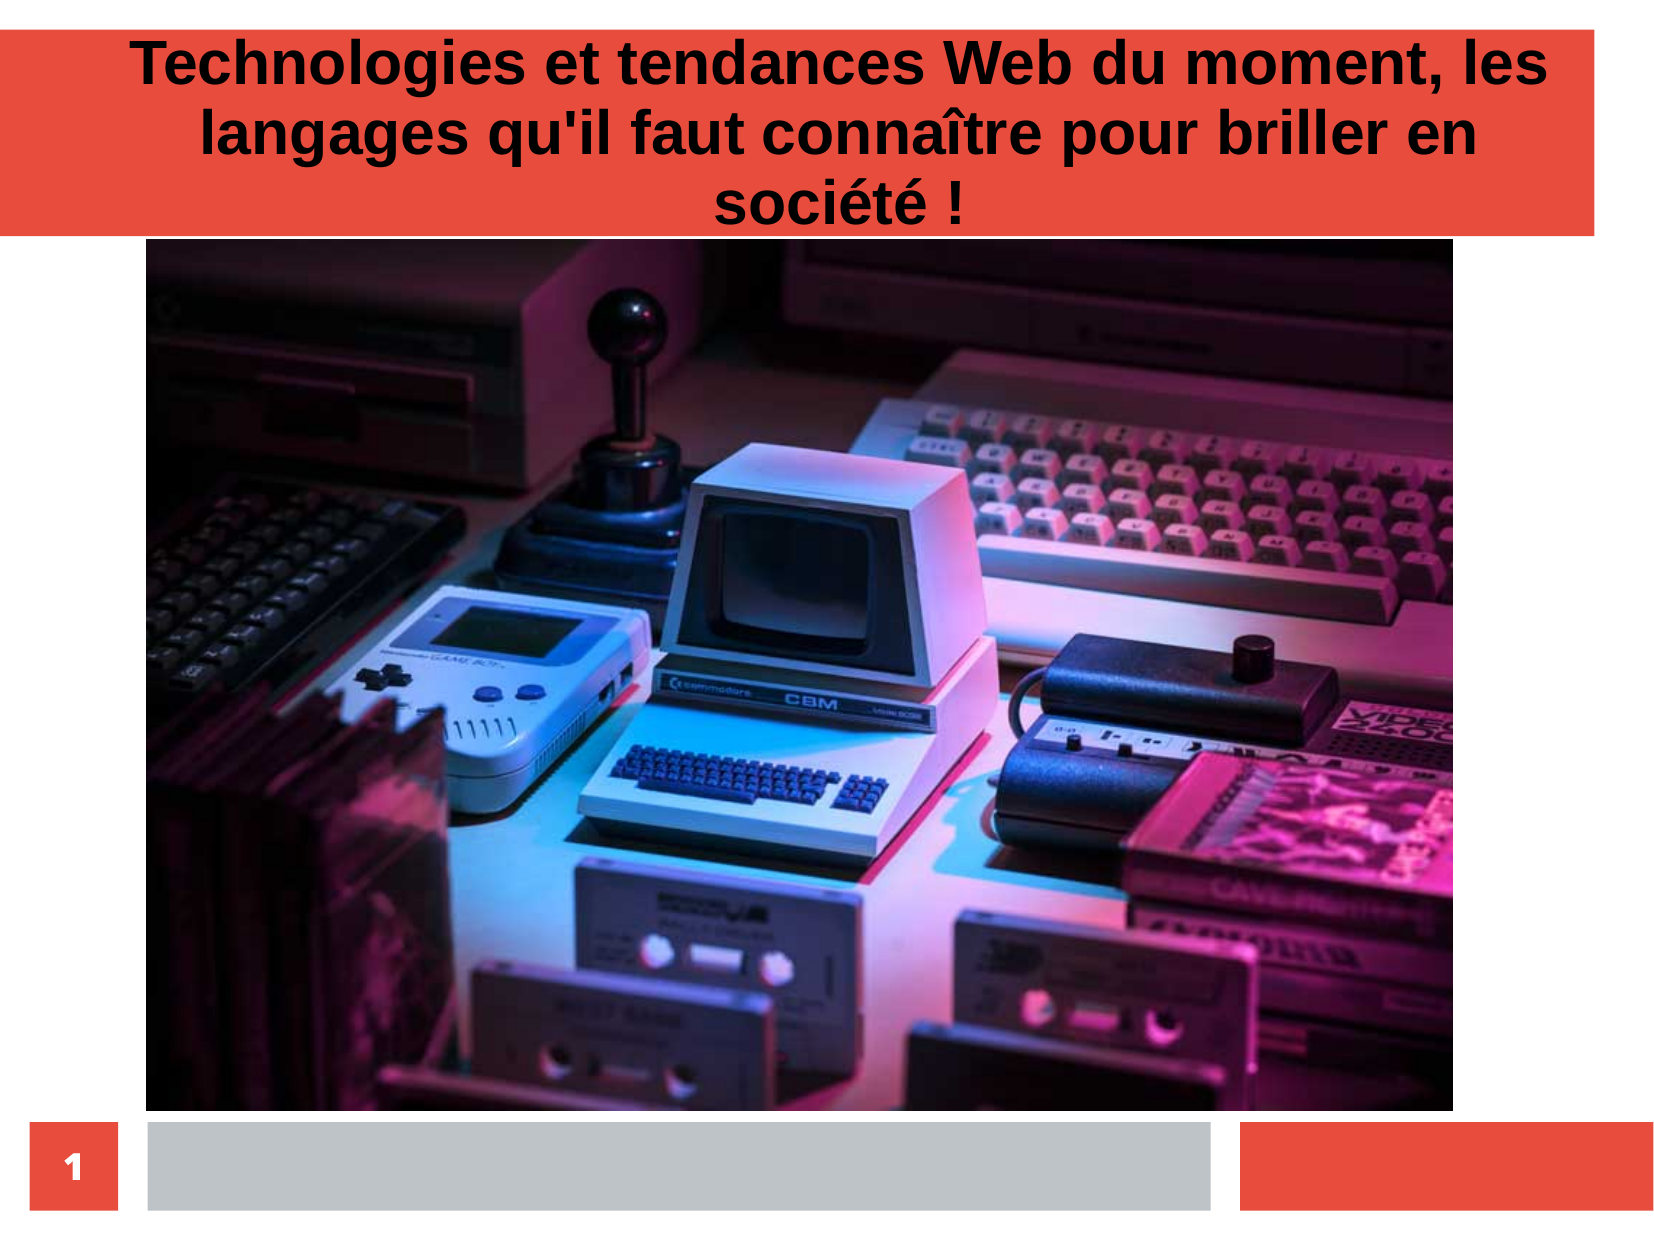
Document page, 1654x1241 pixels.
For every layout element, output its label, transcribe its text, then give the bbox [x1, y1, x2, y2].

title Technologies et tendances Web du moment, les langages qu'il faut connaître pour briller en société ! [113, 28, 1567, 238]
picture [146, 239, 1453, 1111]
